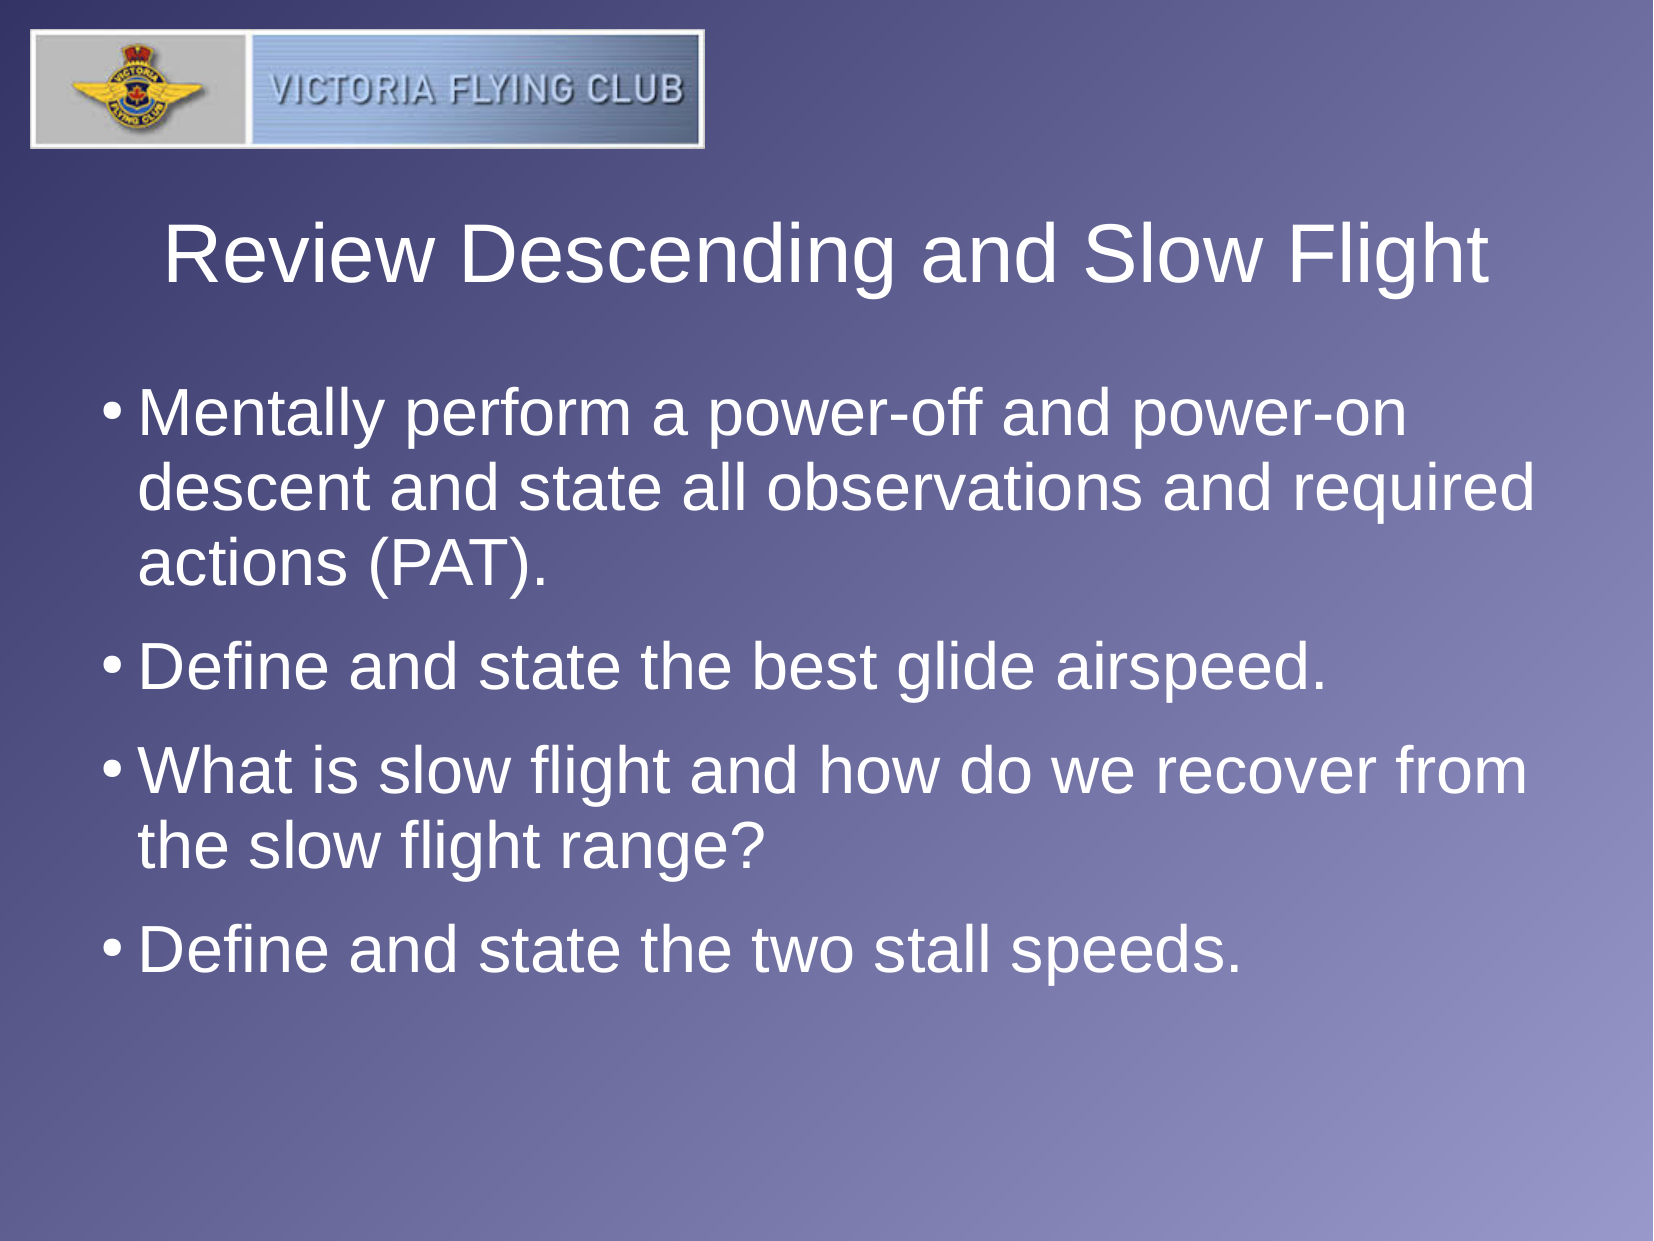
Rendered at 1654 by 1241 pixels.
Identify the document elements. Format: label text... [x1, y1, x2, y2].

list Mentally perform a power-off and power-on descent and state all observations and required actions (PAT). Define and state the best glide airspeed. What is slow flight and how do we recover from the slow flight range? Define and state the two stall speeds. [82, 375, 1571, 1095]
title Review Descending and Slow Flight [82, 150, 1571, 358]
picture [30, 29, 705, 149]
